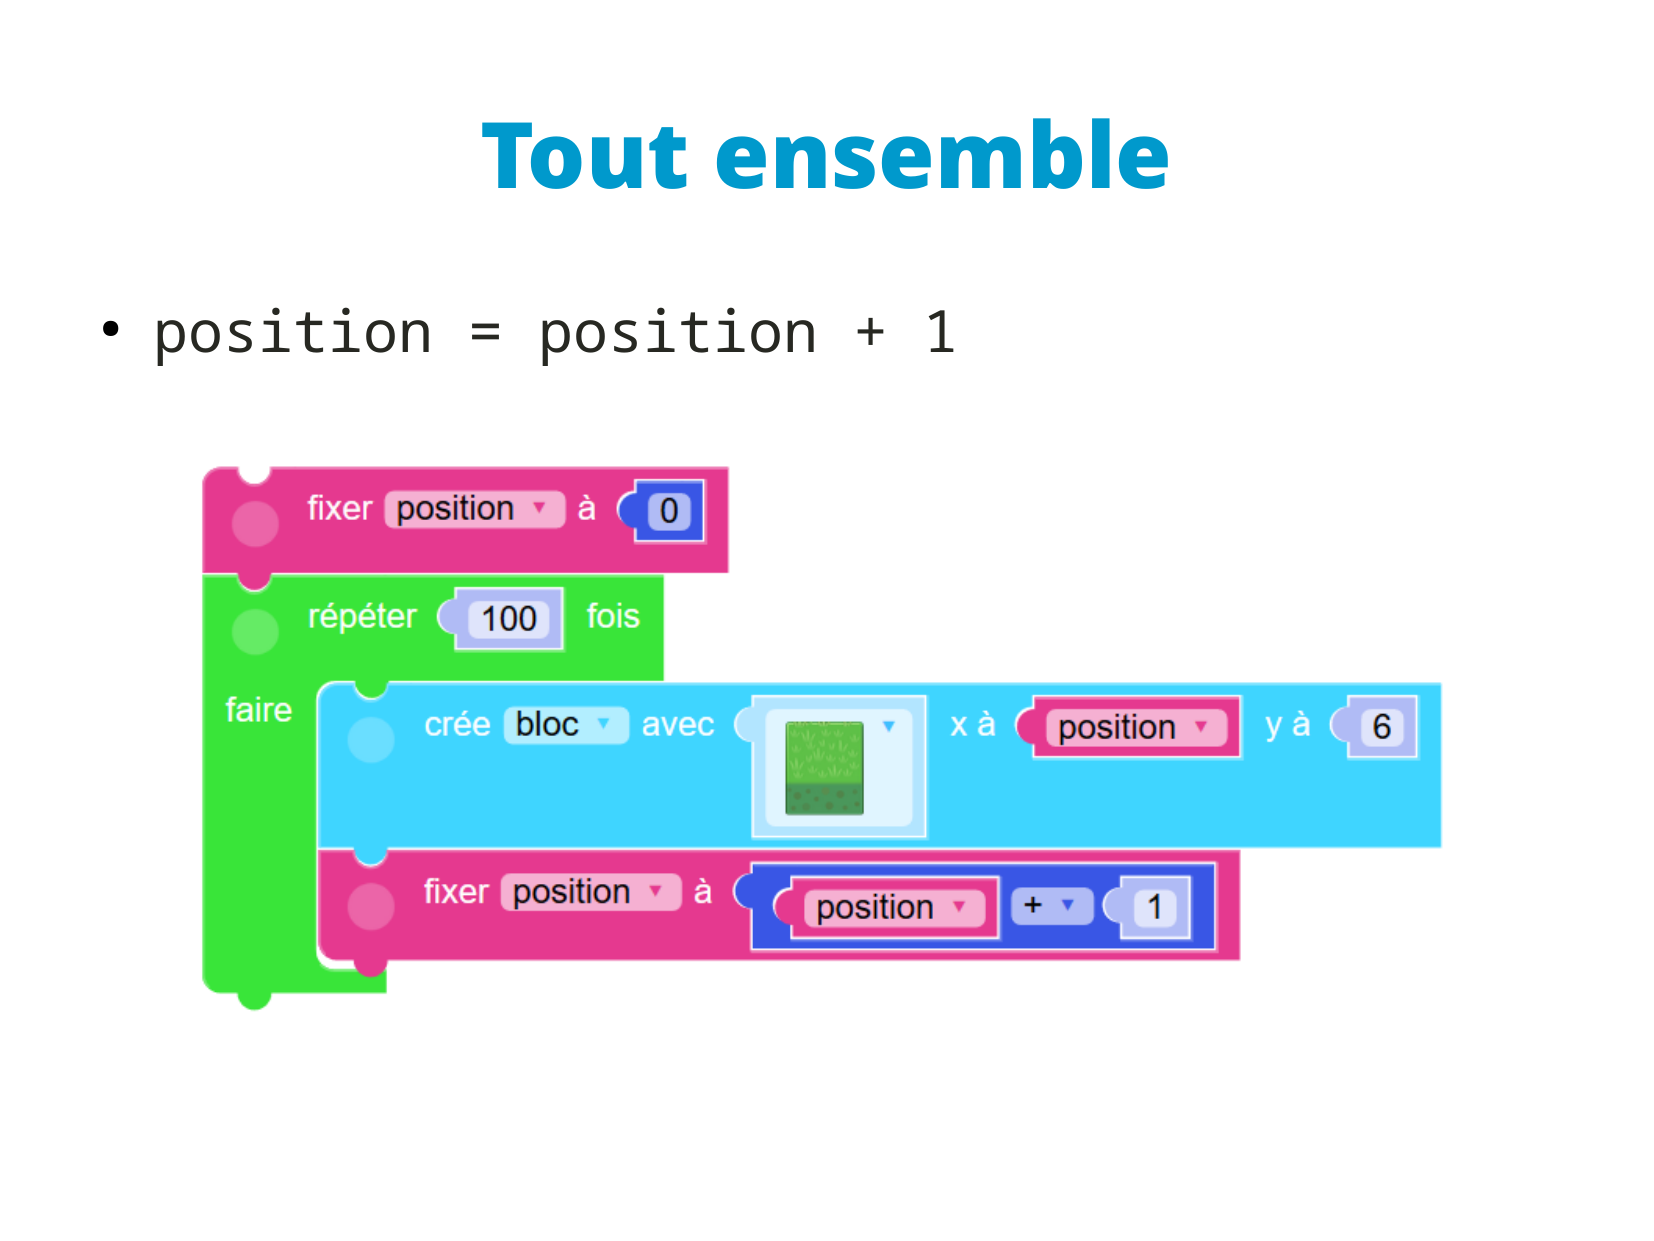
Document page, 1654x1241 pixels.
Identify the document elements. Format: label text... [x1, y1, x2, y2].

picture [190, 448, 1463, 1027]
list position = position + 1 [82, 290, 1571, 1010]
title Tout ensemble [82, 49, 1571, 257]
